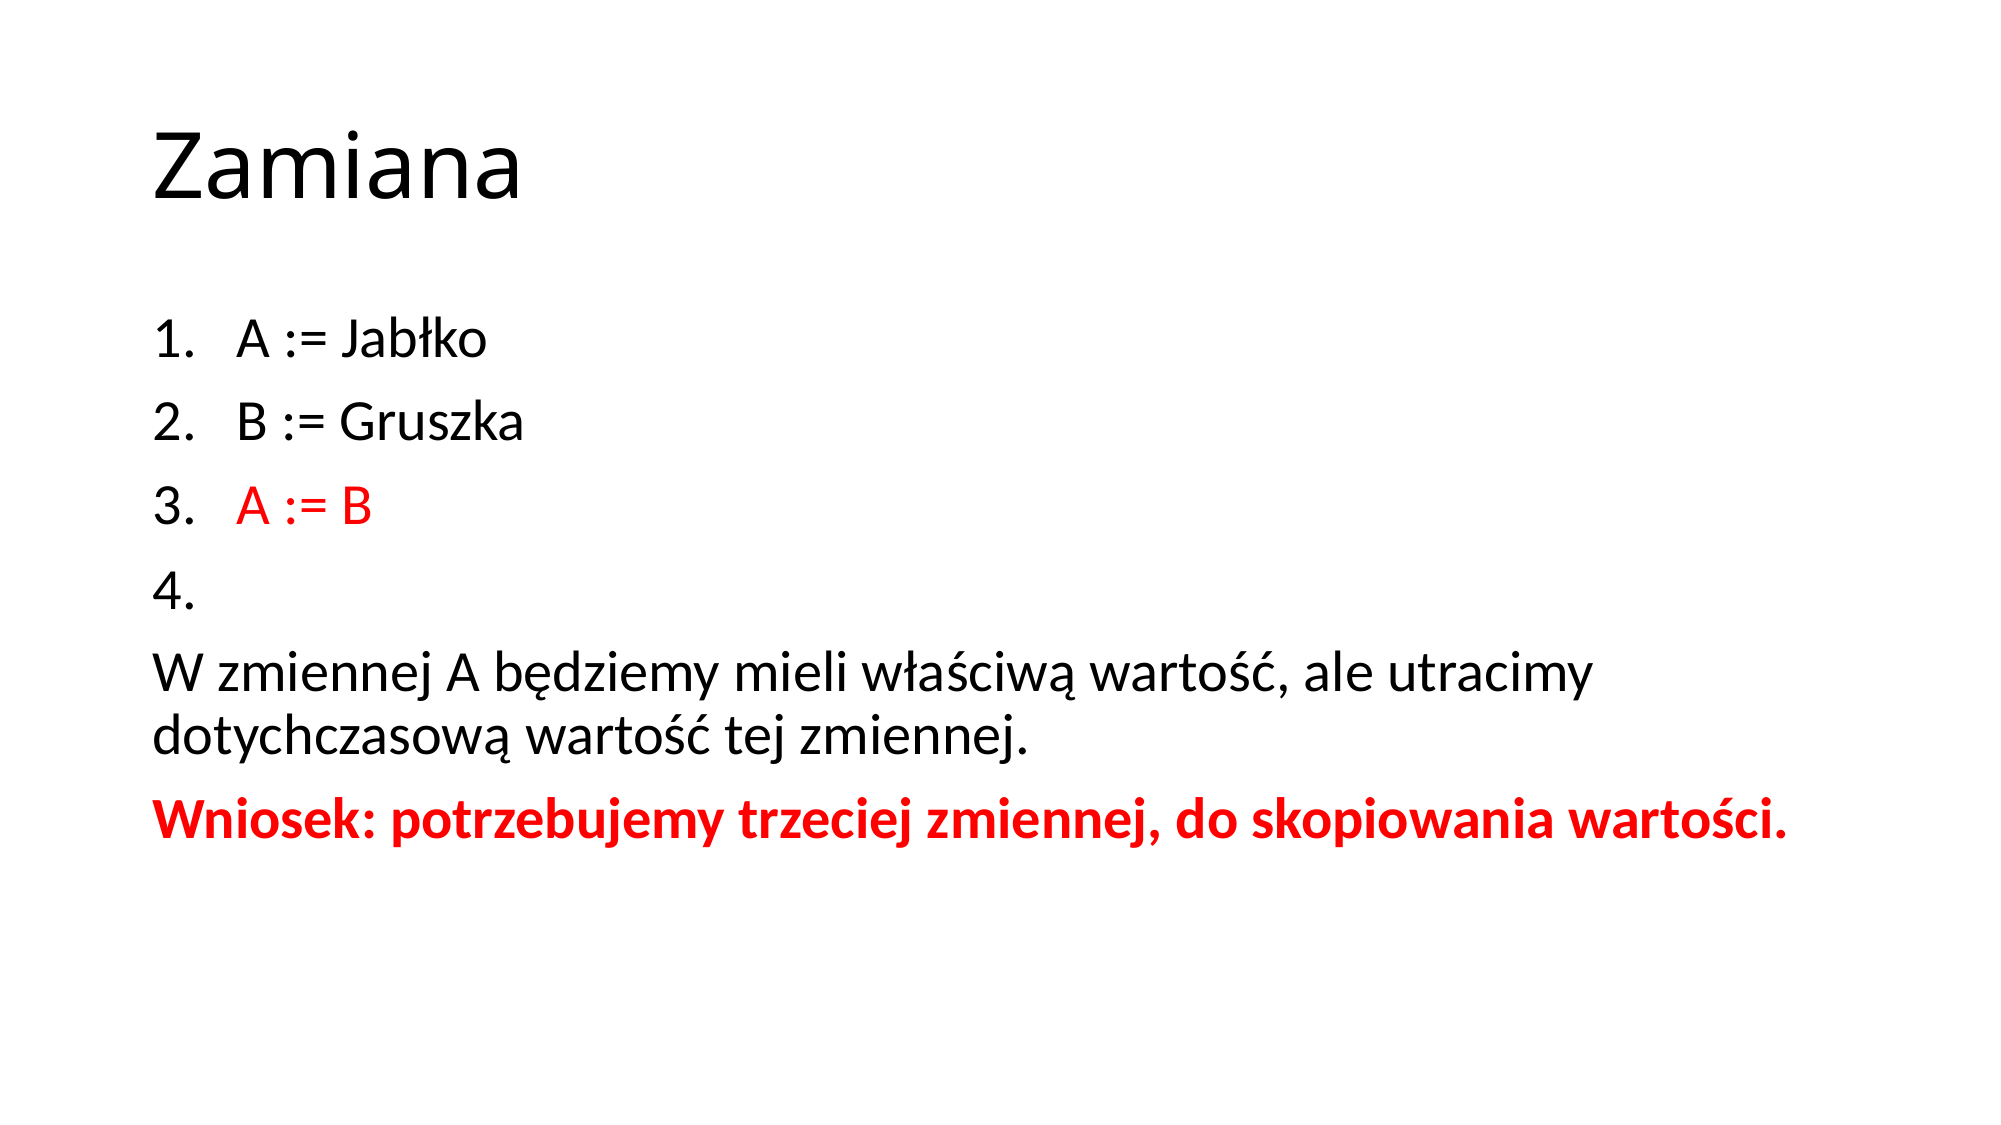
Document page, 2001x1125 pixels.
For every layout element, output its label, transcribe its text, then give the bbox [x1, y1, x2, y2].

list A := Jabłko B := Gruszka A := B W zmiennej A będziemy mieli właściwą wartość, ale utracimy dotychczasową wartość tej zmiennej. Wniosek: potrzebujemy trzeciej zmiennej, do skopiowania wartości. [137, 299, 1863, 1014]
title Zamiana [137, 59, 1863, 278]
